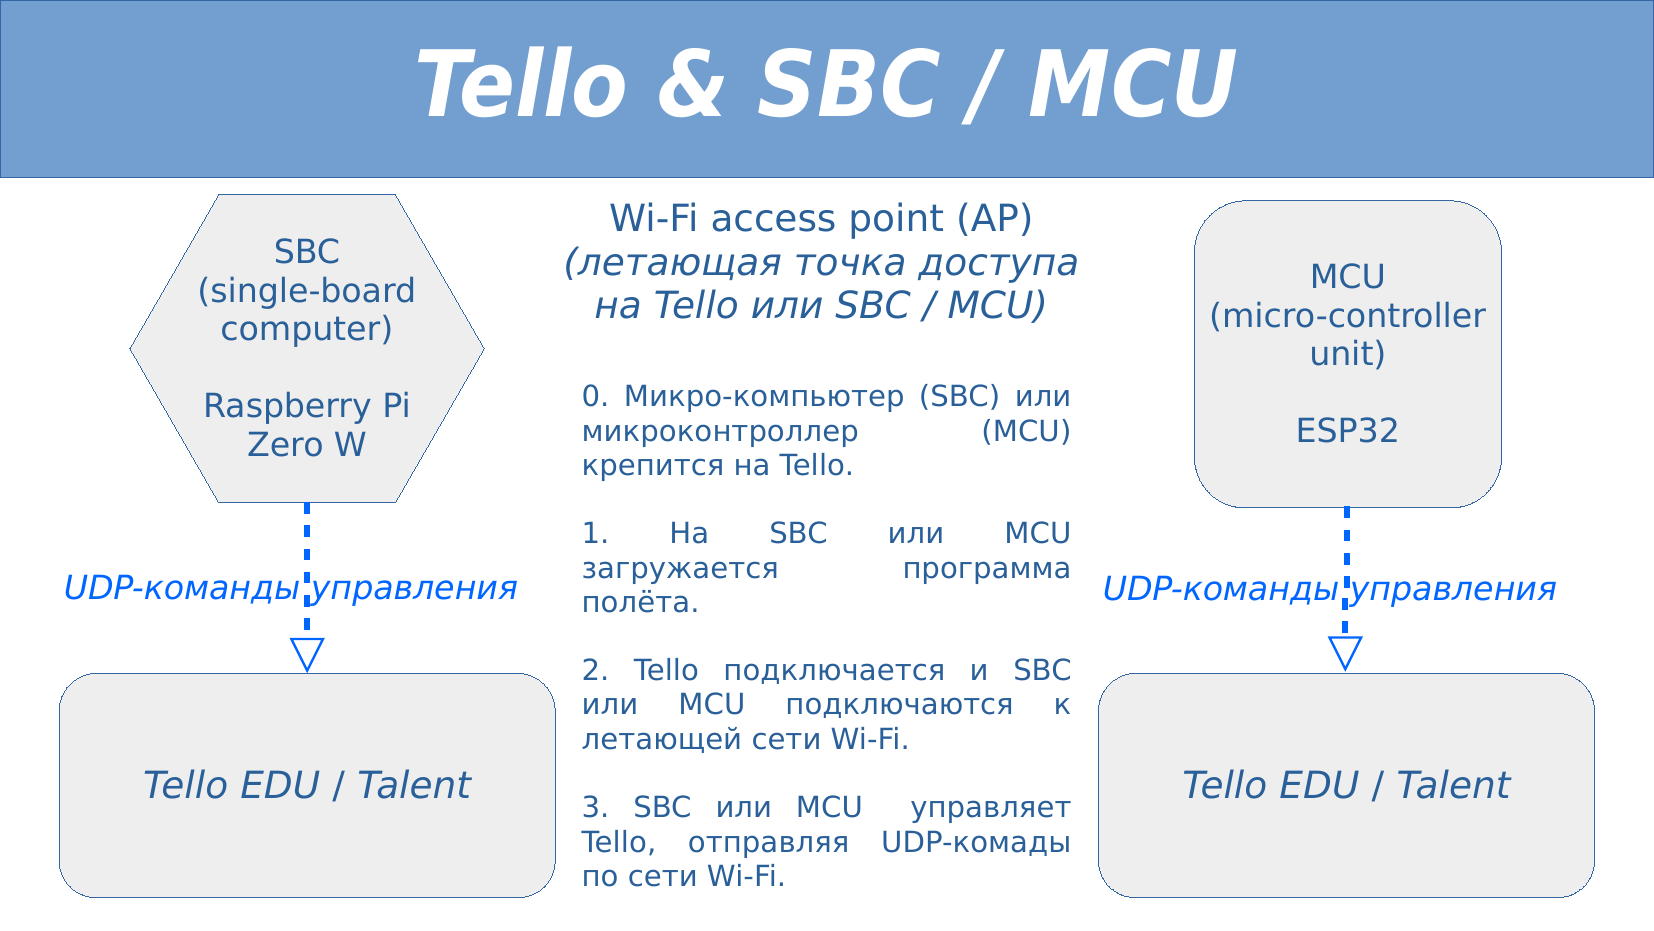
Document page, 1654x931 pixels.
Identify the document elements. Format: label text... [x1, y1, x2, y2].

text_box [0, 0, 1654, 178]
text_box Tello EDU / Talent [59, 673, 556, 898]
text_box 0. Микро-компьютер (SBC) или микроконтроллер (MCU) крепится на Tello. 1. На SBC или MCU загружается программа полёта. 2. Tello подключается и SBC или MCU подключаются к летающей сети Wi-Fi. 3. SBC или MCU управляет Tello, отправляя UDP-комады по сети Wi-Fi. [566, 372, 1087, 901]
text_box Wi-Fi access point (AP) (летающая точка доступа на Tello или SBC / MCU) [484, 189, 1159, 336]
text_box MCU (micro-controller unit) ESP32 [1194, 200, 1502, 508]
text_box SBC (single-board computer) Raspberry Pi Zero W [129, 194, 485, 503]
text_box Tello EDU / Talent [1098, 673, 1595, 898]
text_box Tello & SBC / MCU [11, 23, 1642, 178]
